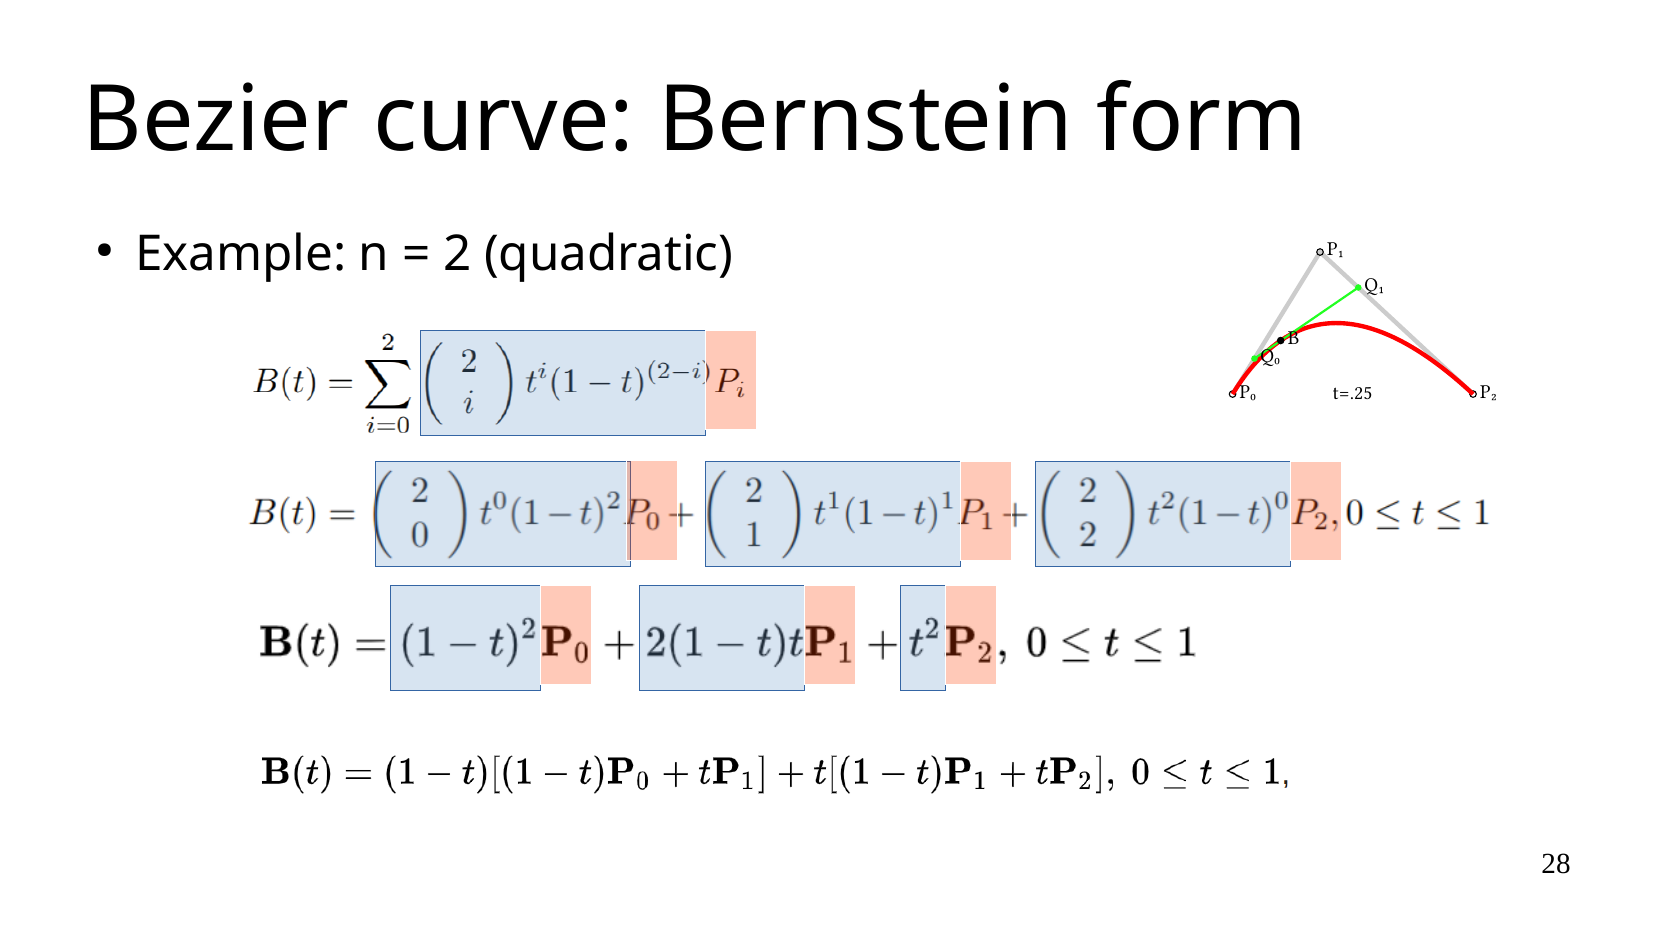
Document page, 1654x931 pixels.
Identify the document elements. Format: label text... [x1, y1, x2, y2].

text_box [390, 585, 592, 691]
picture [997, 594, 1200, 670]
text_box [900, 585, 997, 691]
picture [856, 594, 900, 670]
text_box [705, 461, 1012, 567]
picture [255, 749, 1294, 796]
list Example: n = 2 (quadratic) [82, 217, 1571, 286]
text_box [1035, 461, 1342, 567]
text_box [420, 330, 757, 436]
picture [242, 594, 390, 670]
picture [236, 314, 1497, 567]
picture [592, 594, 639, 670]
text_box [375, 460, 678, 567]
title Bezier curve: Bernstein form [82, 37, 1571, 193]
picture [1155, 240, 1550, 406]
text_box [639, 585, 856, 691]
